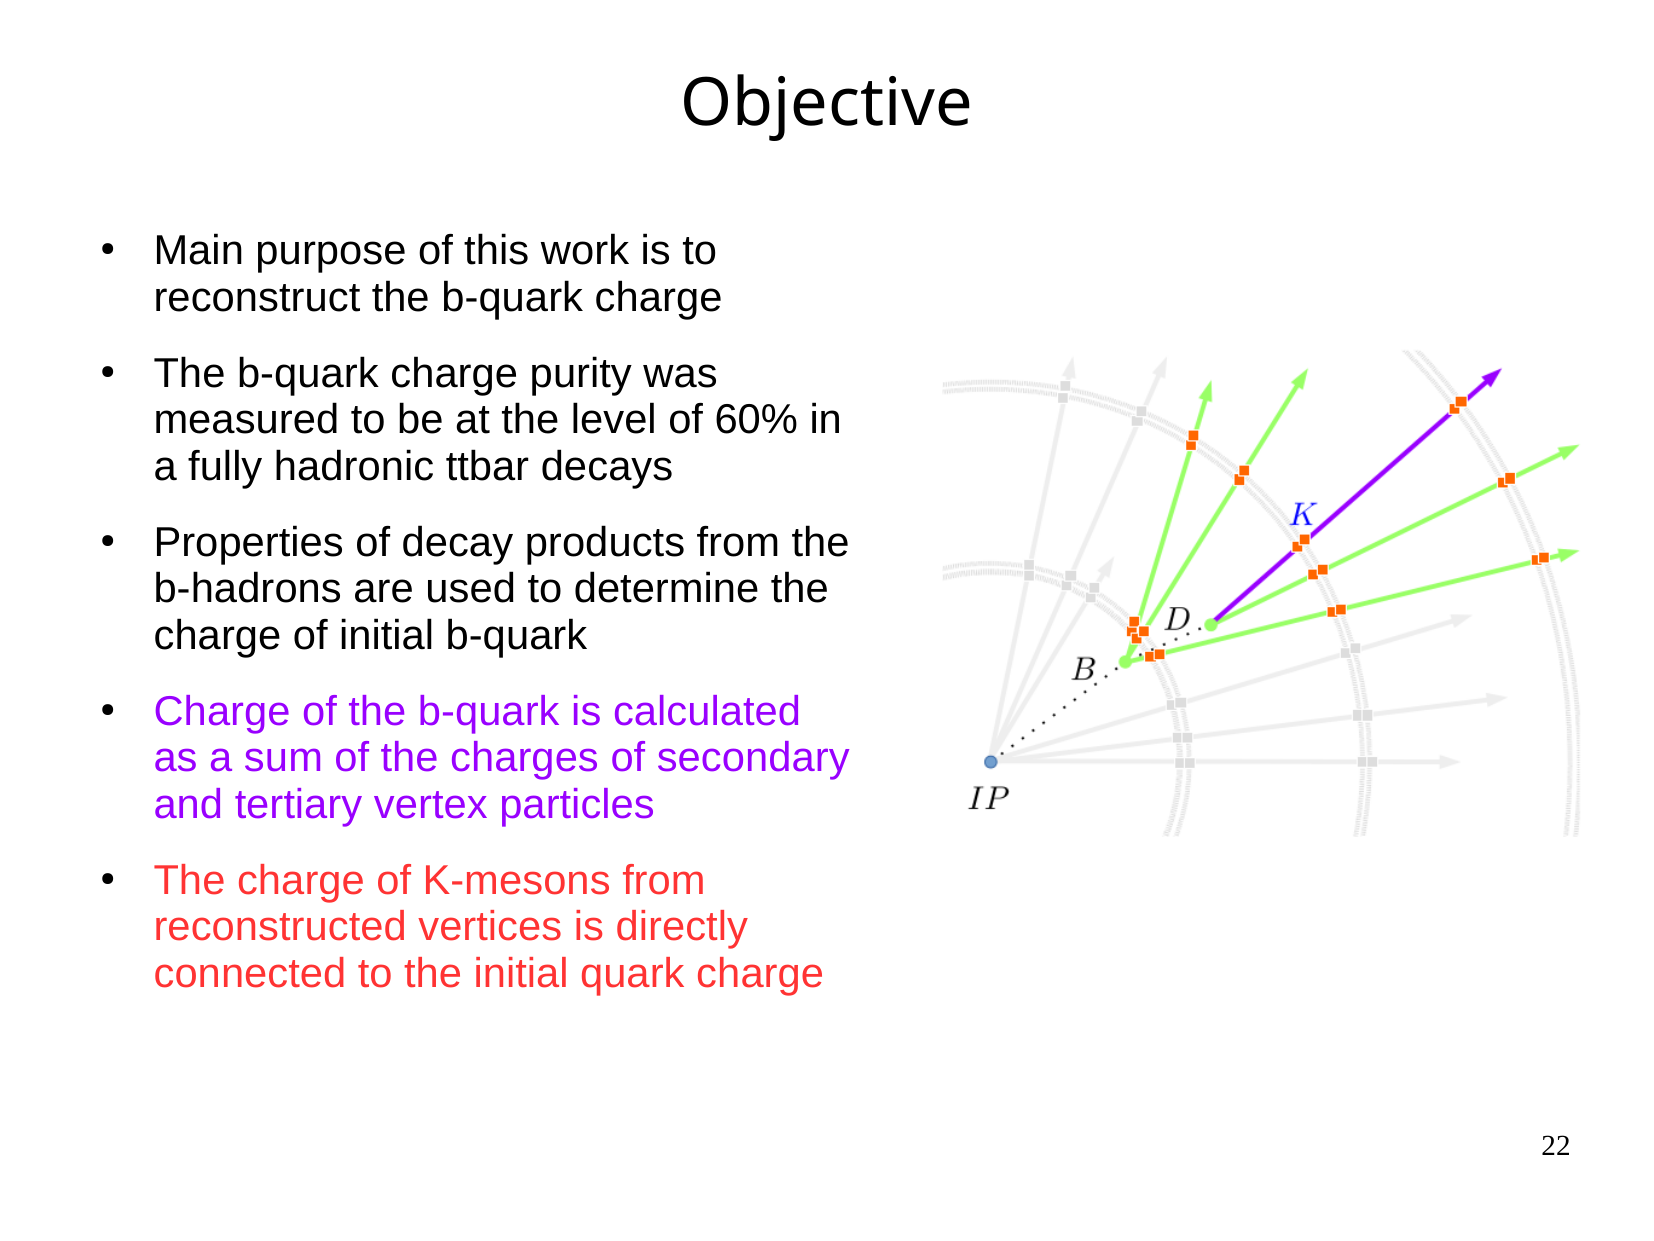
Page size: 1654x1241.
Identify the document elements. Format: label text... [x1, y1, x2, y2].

list Main purpose of this work is to reconstruct the b-quark charge The b-quark charge purity was measured to be at the level of 60% in a fully hadronic ttbar decays Properties of decay products from the b-hadrons are used to determine the charge of initial b-quark Charge of the b-quark is calculated as a sum of the charges of secondary and tertiary vertex particles The charge of K-mesons from reconstructed vertices is directly connected to the initial quark charge [82, 227, 856, 1114]
picture [942, 317, 1603, 858]
title Objective [82, 49, 1571, 151]
